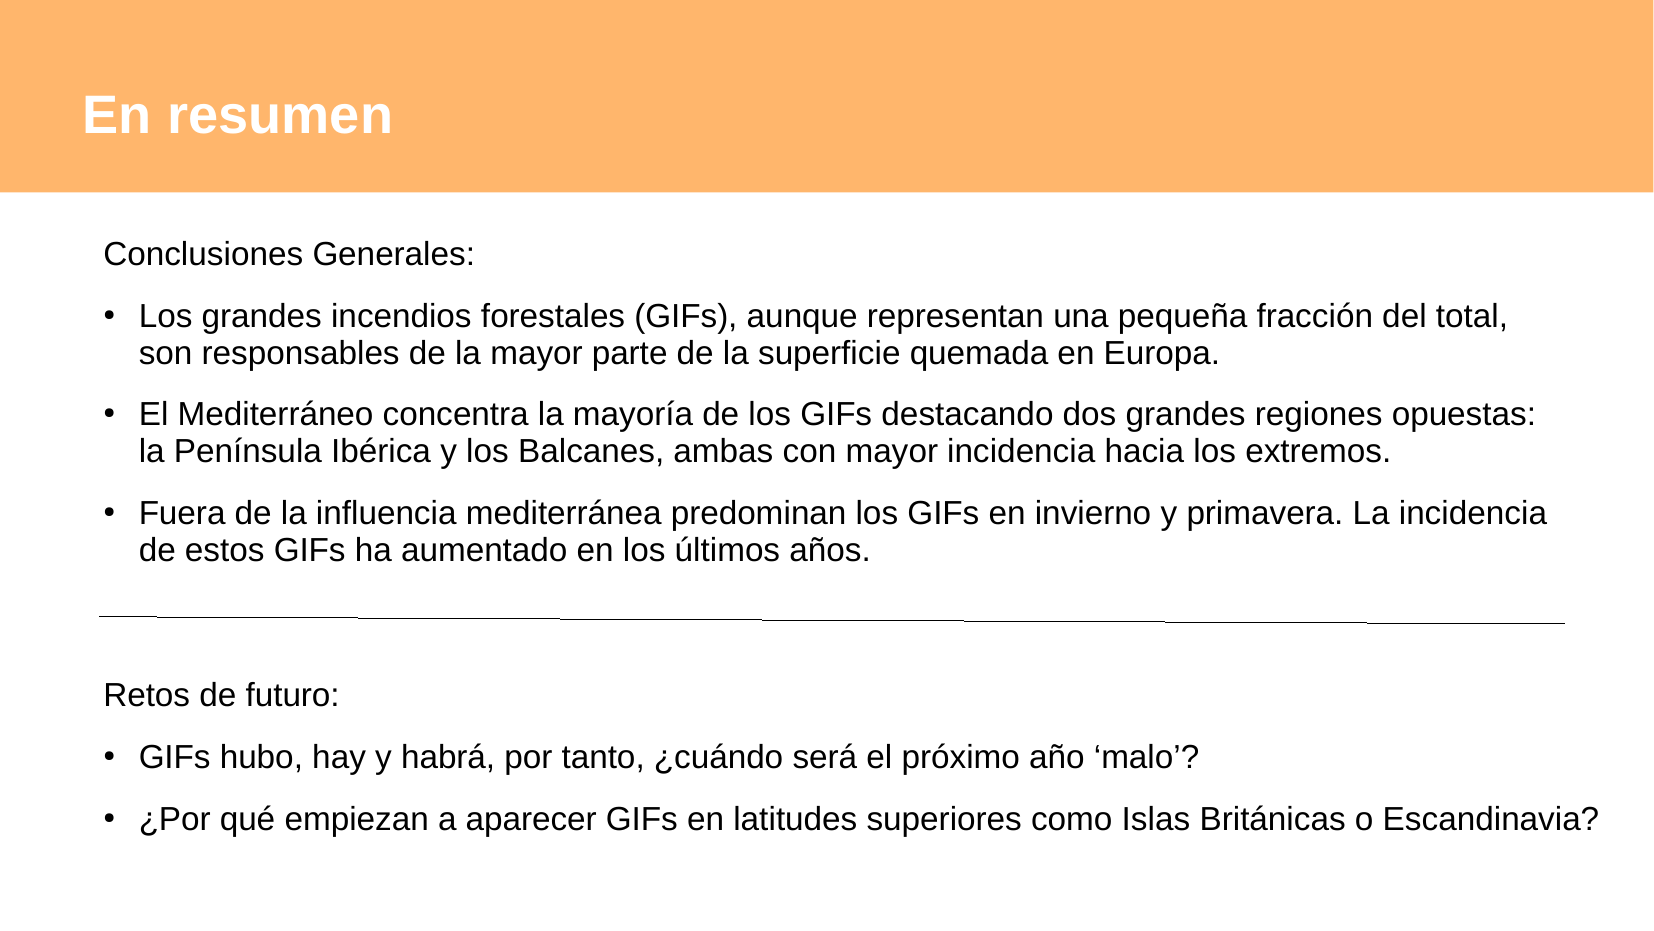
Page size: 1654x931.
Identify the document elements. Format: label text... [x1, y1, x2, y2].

text_box Conclusiones Generales: Los grandes incendios forestales (GIFs), aunque representan una pequeña fracción del total, son responsables de la mayor parte de la superficie quemada en Europa. El Mediterráneo concentra la mayoría de los GIFs destacando dos grandes regiones opuestas: la Península Ibérica y los Balcanes, ambas con mayor incidencia hacia los extremos. Fuera de la influencia mediterránea predominan los GIFs en invierno y primavera. La incidencia de estos GIFs ha aumentado en los últimos años. [88, 227, 1566, 611]
text_box Retos de futuro: GIFs hubo, hay y habrá, por tanto, ¿cuándo será el próximo año ‘malo’? ¿Por qué empiezan a aparecer GIFs en latitudes superiores como Islas Británicas o Escandinavia? [88, 669, 1619, 931]
title En resumen [82, 37, 1571, 193]
text_box [0, 0, 1654, 193]
